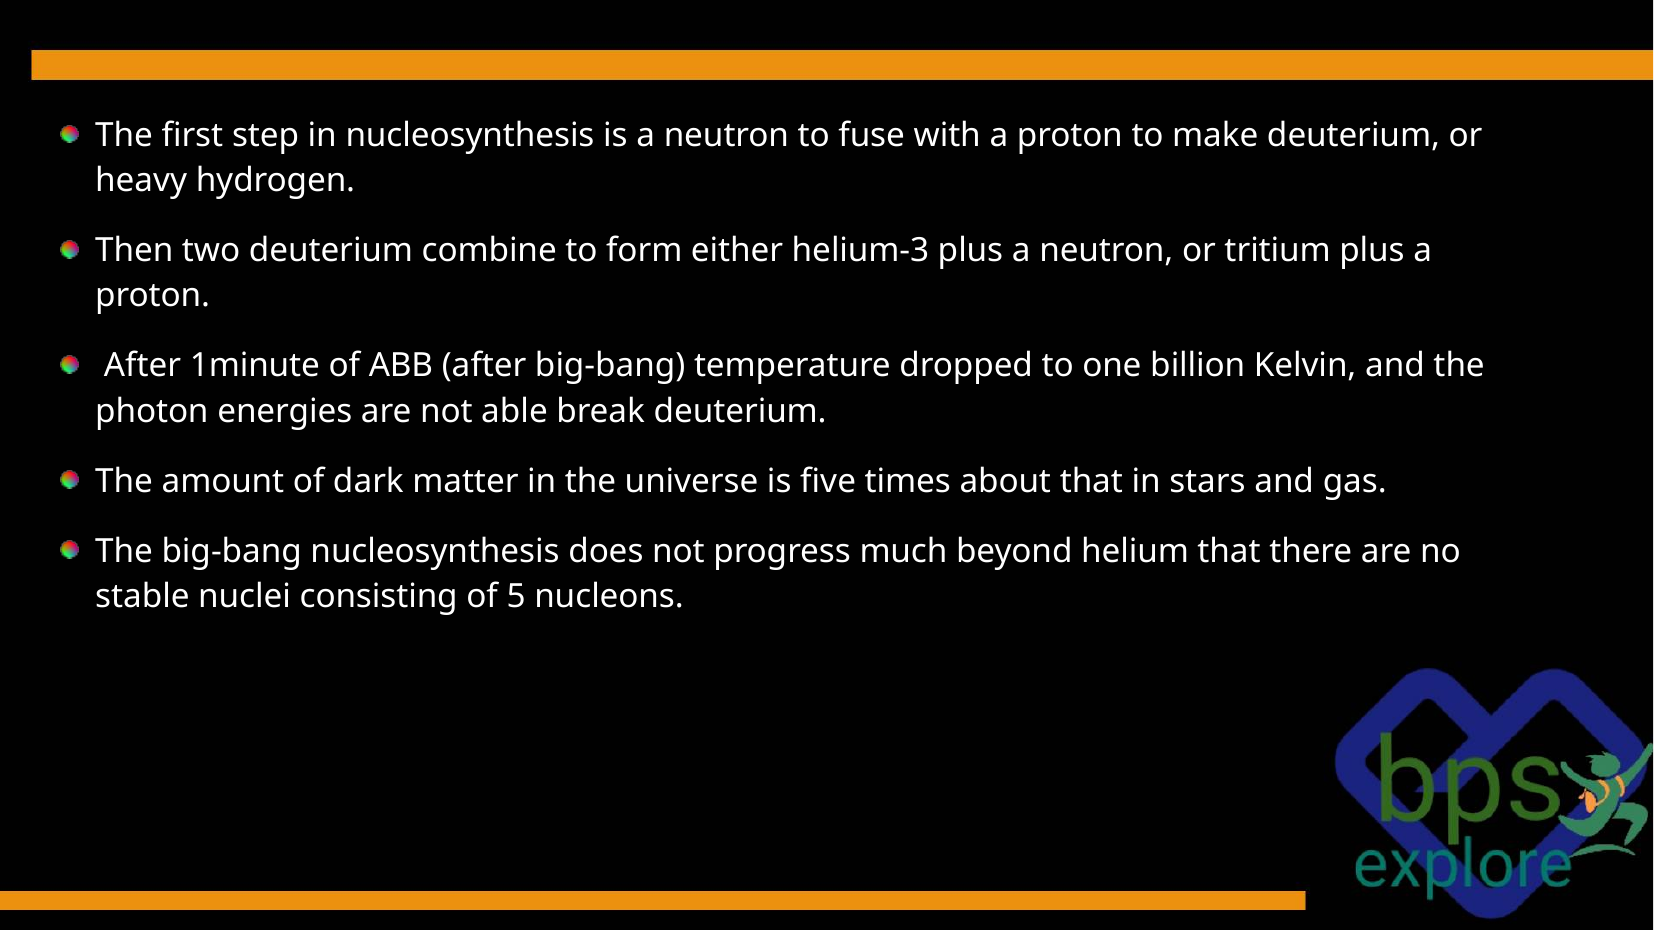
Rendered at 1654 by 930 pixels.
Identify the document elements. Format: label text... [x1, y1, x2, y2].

picture [0, 0, 1654, 930]
text_box The first step in nucleosynthesis is a neutron to fuse with a proton to make deuterium, or heavy hydrogen. Then two deuterium combine to form either helium-3 plus a neutron, or tritium plus a proton. After 1minute of ABB (after big-bang) temperature dropped to one billion Kelvin, and the photon energies are not able break deuterium. The amount of dark matter in the universe is five times about that in stars and gas. The big-bang nucleosynthesis does not progress much beyond helium that there are no stable nuclei consisting of 5 nucleons. [44, 103, 1528, 813]
